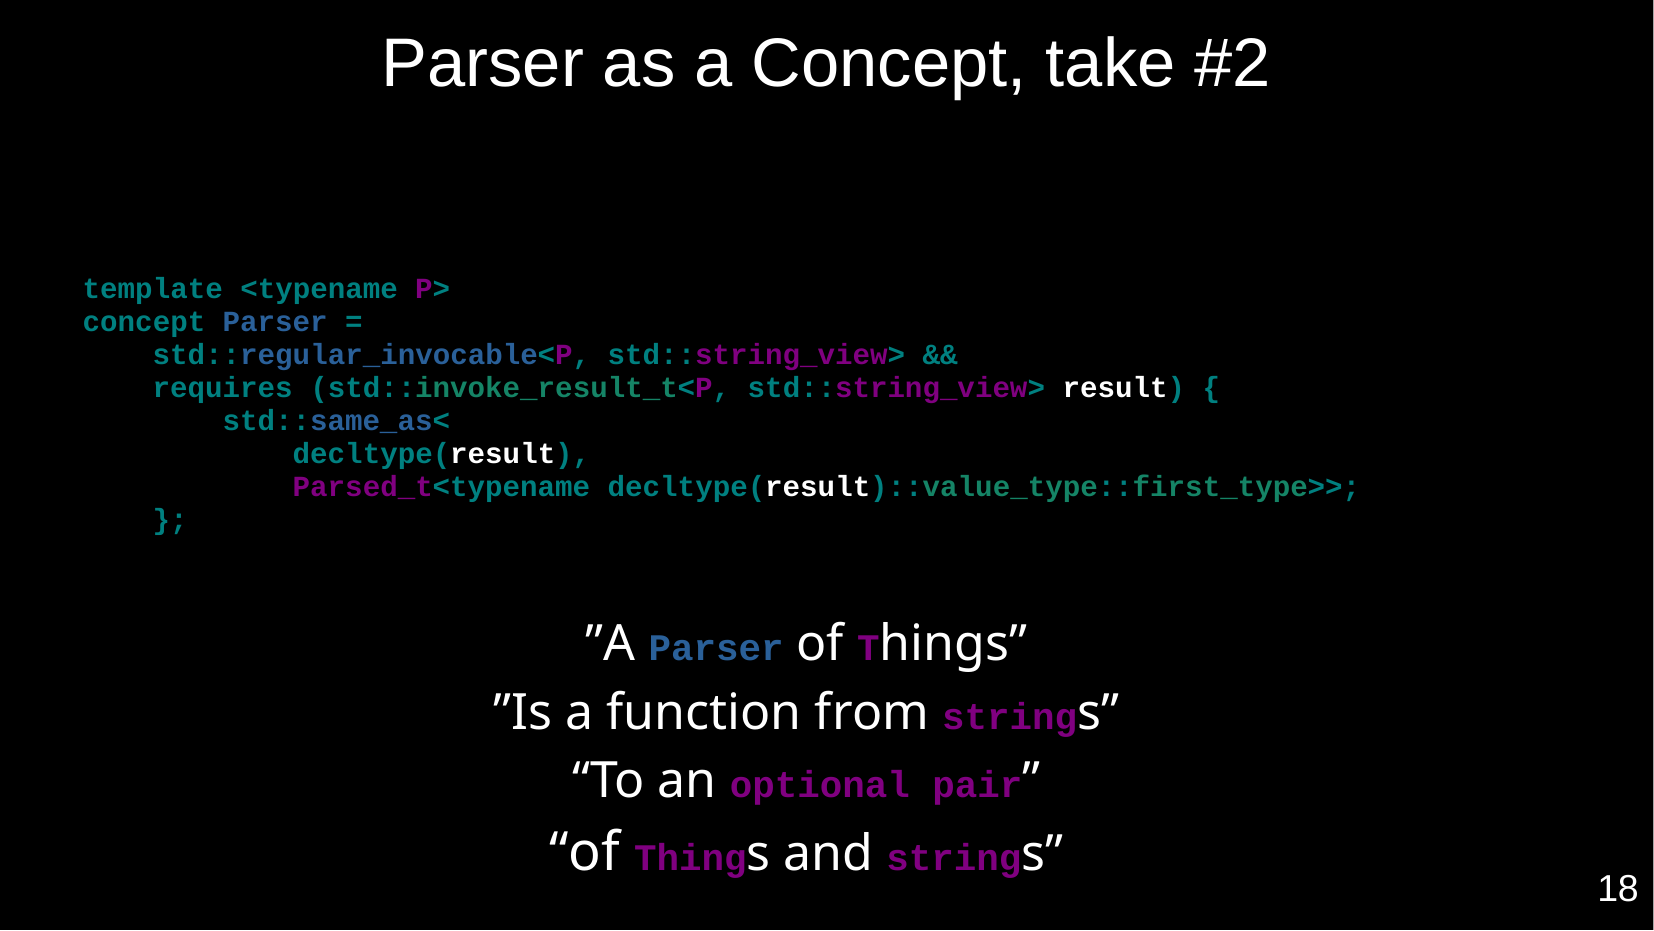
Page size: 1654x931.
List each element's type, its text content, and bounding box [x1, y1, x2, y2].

text_box <number> [1024, 860, 1654, 931]
title Parser as a Concept, take #2 [82, 4, 1571, 121]
text_box template <typename P> concept Parser = std::regular_invocable<P, std::string_view> && requires (std::invoke_result_t<P, std::string_view> result) { std::same_as< decltype(result), Parsed_t<typename decltype(result)::value_type::first_type>>; }; [82, 142, 1571, 869]
